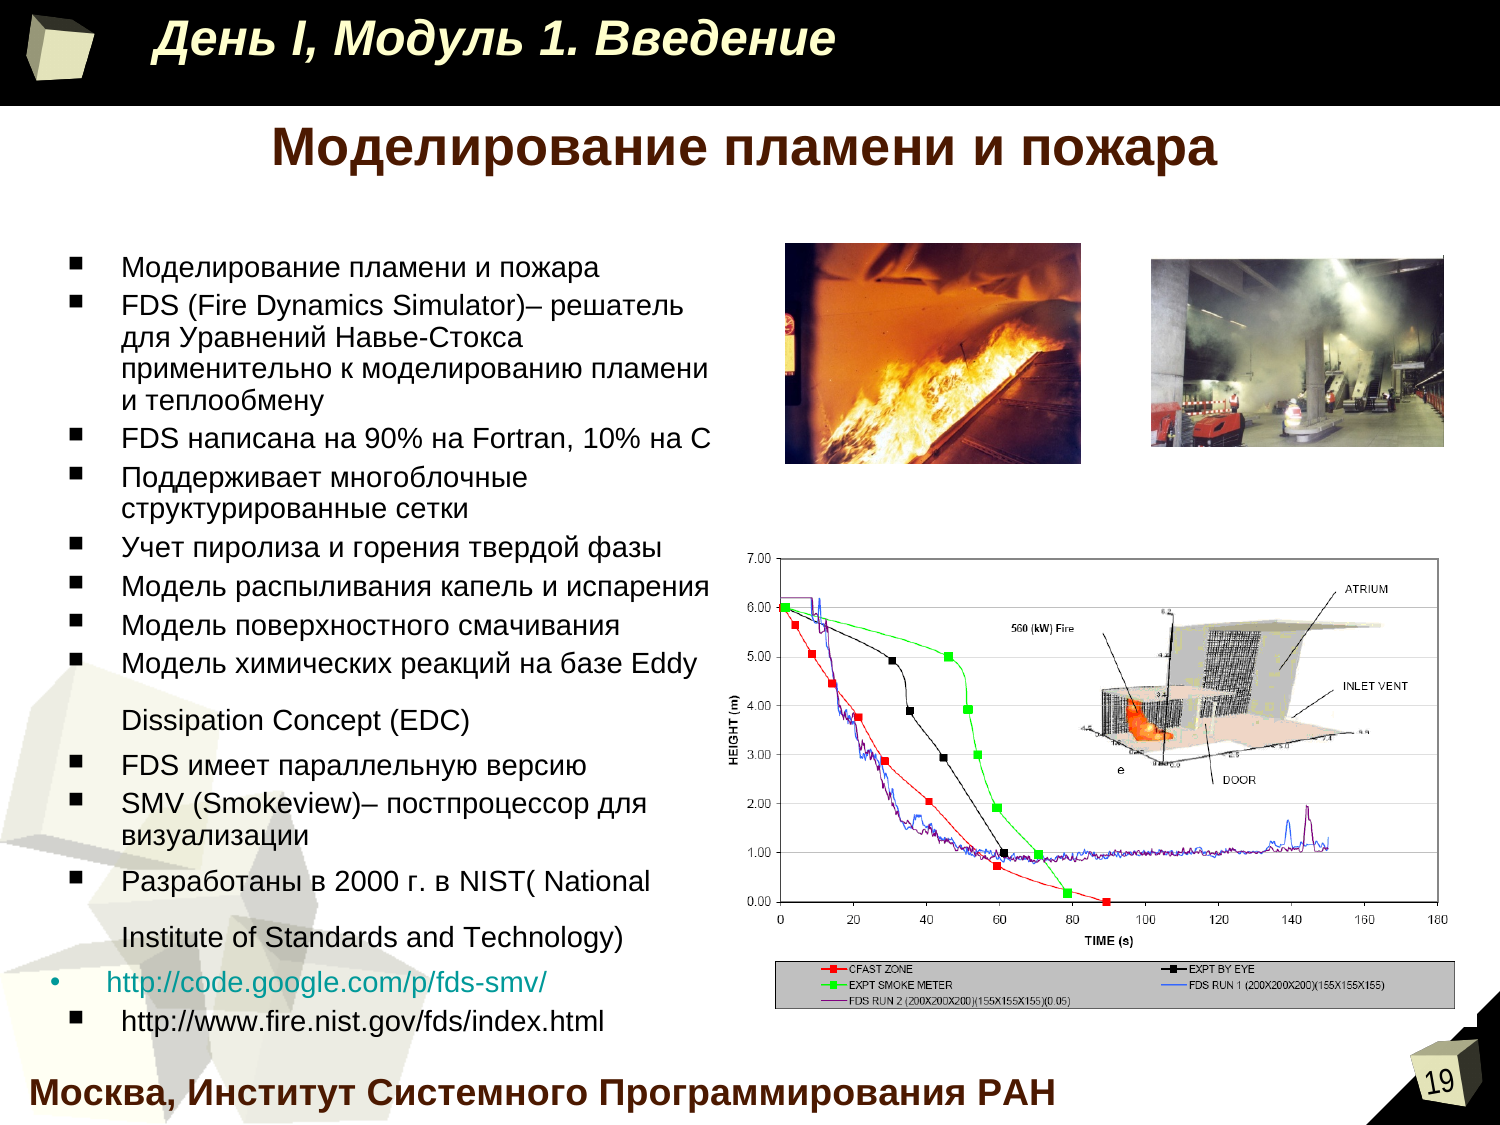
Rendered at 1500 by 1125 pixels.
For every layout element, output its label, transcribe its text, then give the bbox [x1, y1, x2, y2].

picture [785, 243, 1081, 464]
picture [714, 538, 1477, 1027]
text_box Моделирование пламени и пожара [5, 104, 1500, 185]
list Моделирование пламени и пожара FDS (Fire Dynamics Simulator)– решатель для Уравнений Навье-Стокса применительно к моделированию пламени и теплообмену FDS написана на 90% на Fortran, 10% на C Поддерживает многоблочные структурированные сетки Учет пиролиза и горения твердой фазы Модель распыливания капель и испарения Модель поверхностного смачивания Модель химических реакций на базе Eddy Dissipation Concept (EDC) FDS имеет параллельную версию SMV (Smokeview)– постпроцессор для визуализации Разработаны в 2000 г. в NIST( National Institute of Standards and Technology) http://code.google.com/p/fds-smv/ http://www.fire.nist.gov/fds/index.html [35, 202, 732, 1065]
picture [0, 659, 433, 1125]
picture [423, 1088, 433, 1102]
picture [1151, 255, 1444, 447]
